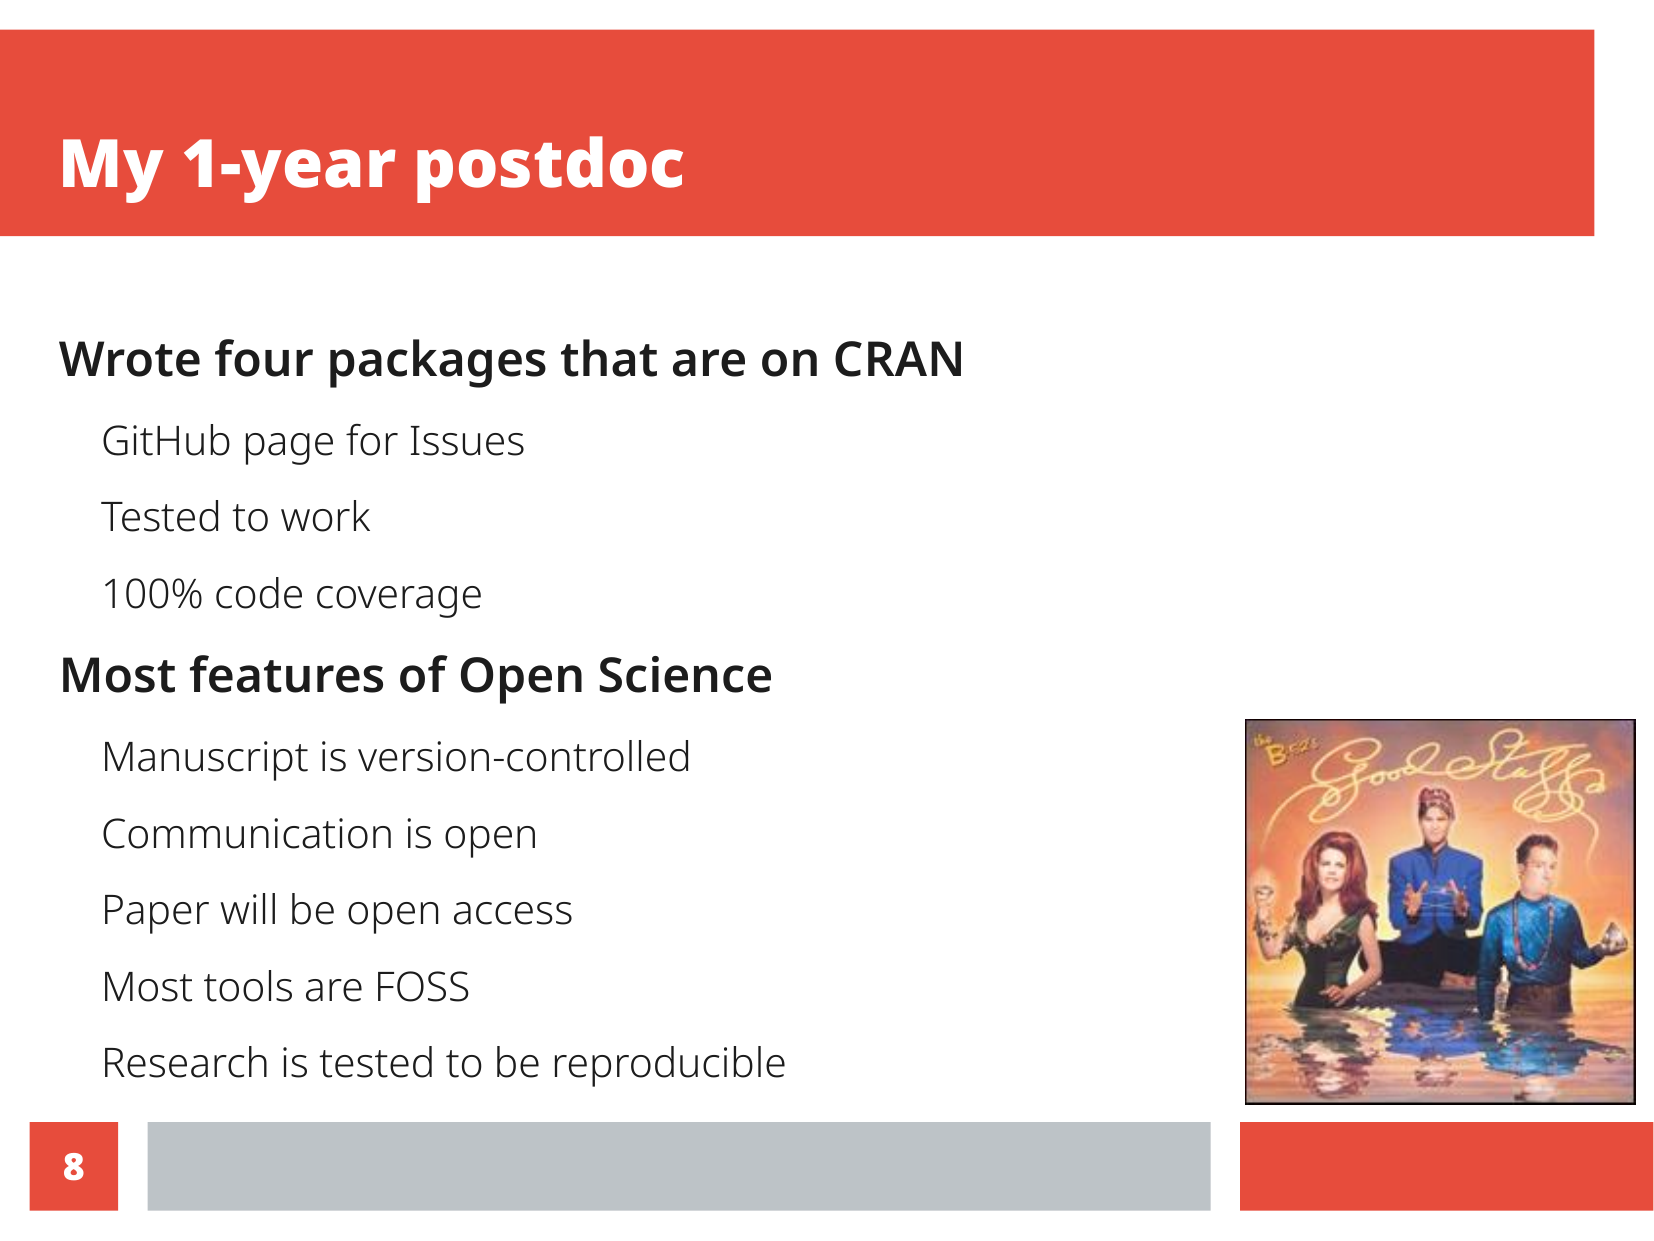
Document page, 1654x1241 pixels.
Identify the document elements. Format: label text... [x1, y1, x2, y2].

picture [1245, 719, 1636, 1105]
list Wrote four packages that are on CRAN GitHub page for Issues Tested to work 100% code coverage Most features of Open Science Manuscript is version-controlled Communication is open Paper will be open access Most tools are FOSS Research is tested to be reproducible [59, 324, 1565, 1093]
title My 1-year postdoc [59, 59, 1595, 207]
